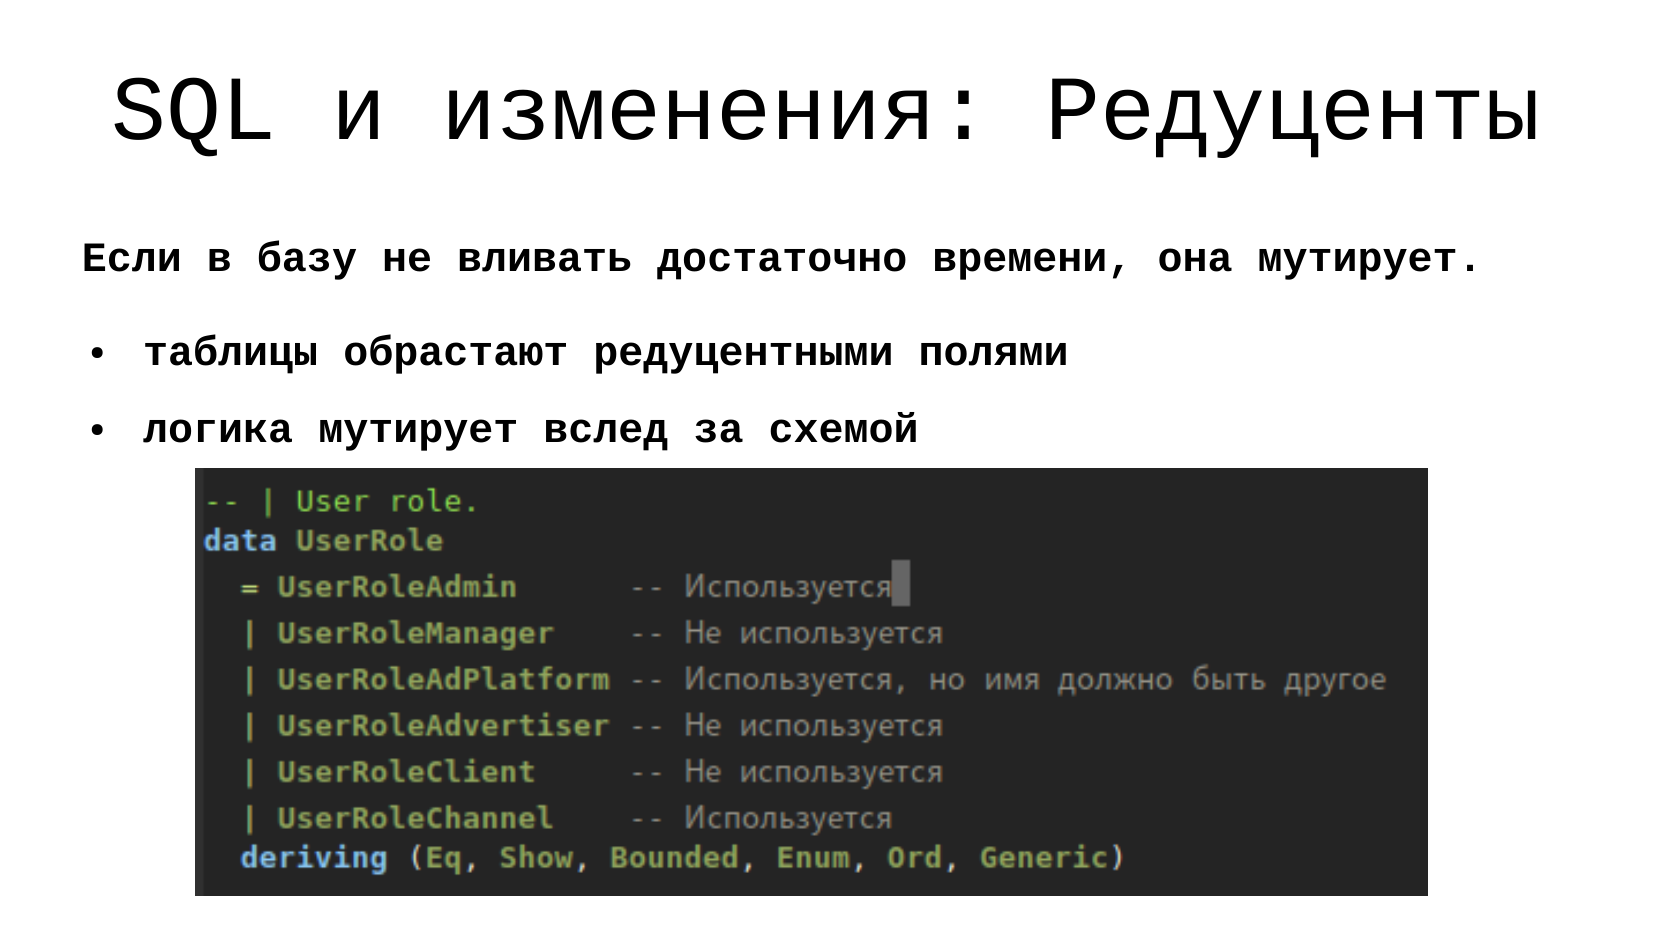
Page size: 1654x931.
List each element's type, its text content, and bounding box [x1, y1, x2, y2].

picture [195, 468, 1428, 896]
title SQL и изменения: Редуценты [82, 37, 1571, 193]
list таблицы обрастают редуцентными полями логика мутирует вслед за схемой [72, 330, 1561, 708]
list Если в базу не вливать достаточно времени, она мутирует. [10, 236, 1500, 345]
